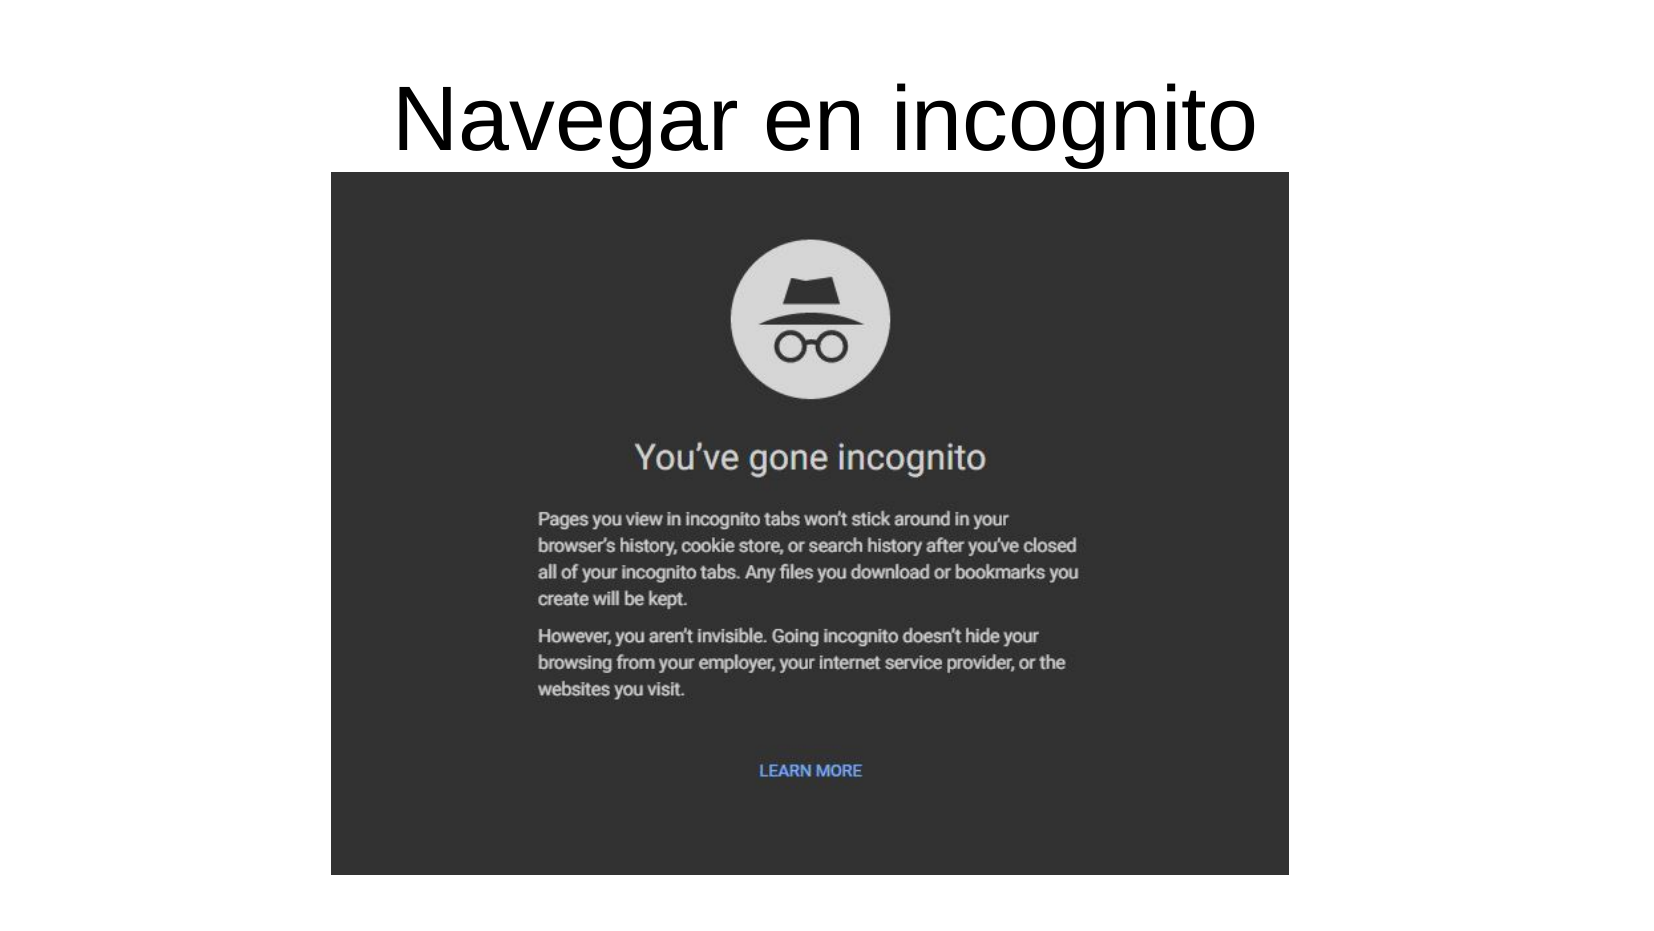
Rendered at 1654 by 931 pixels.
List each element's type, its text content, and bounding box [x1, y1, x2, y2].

text_box Navegar en incognito [82, 37, 1569, 191]
picture [331, 191, 1289, 875]
